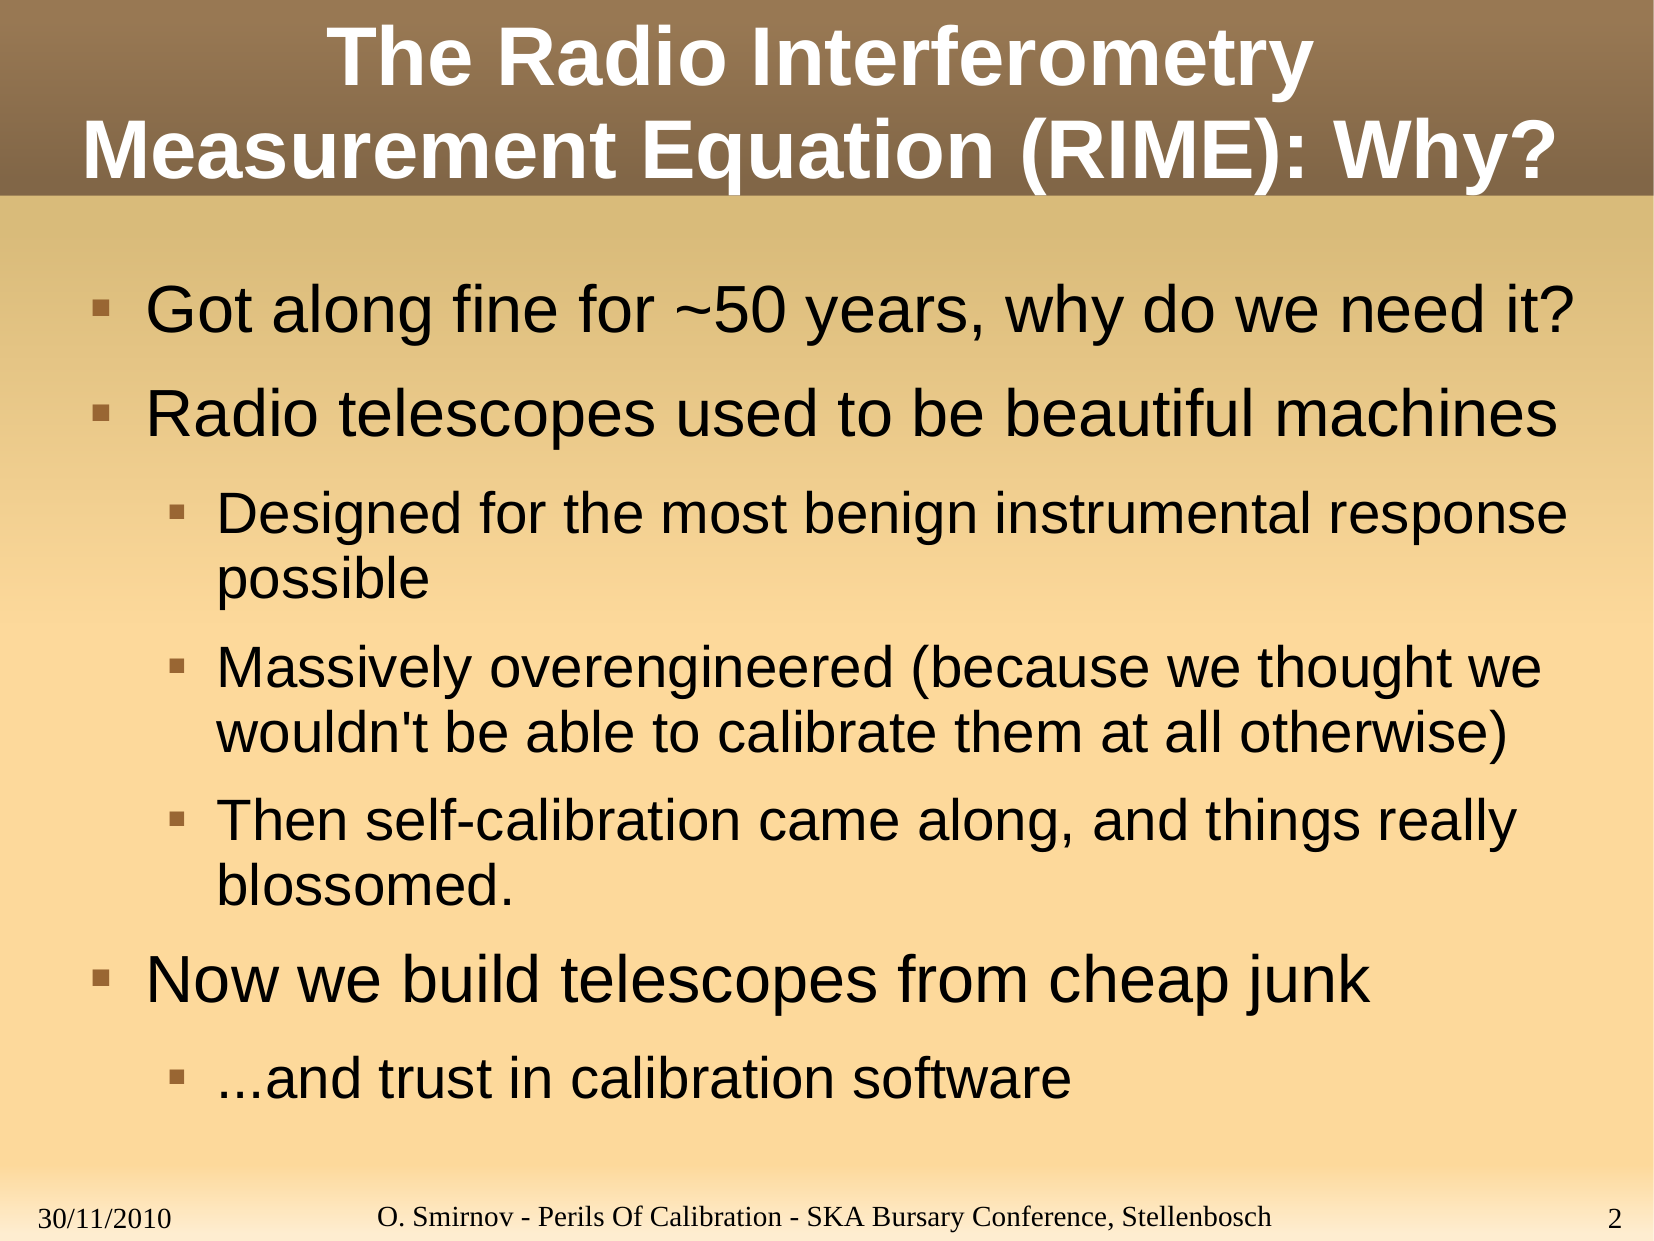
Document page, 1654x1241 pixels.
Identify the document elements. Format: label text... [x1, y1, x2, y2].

list Got along fine for ~50 years, why do we need it? Radio telescopes used to be beautiful machines Designed for the most benign instrumental response possible Massively overengineered (because we thought we wouldn't be able to calibrate them at all otherwise) Then self-calibration came along, and things really blossomed. Now we build telescopes from cheap junk ...and trust in calibration software [75, 272, 1613, 1149]
title The Radio Interferometry Measurement Equation (RIME): Why? [76, 0, 1565, 208]
picture [0, 0, 1654, 1241]
